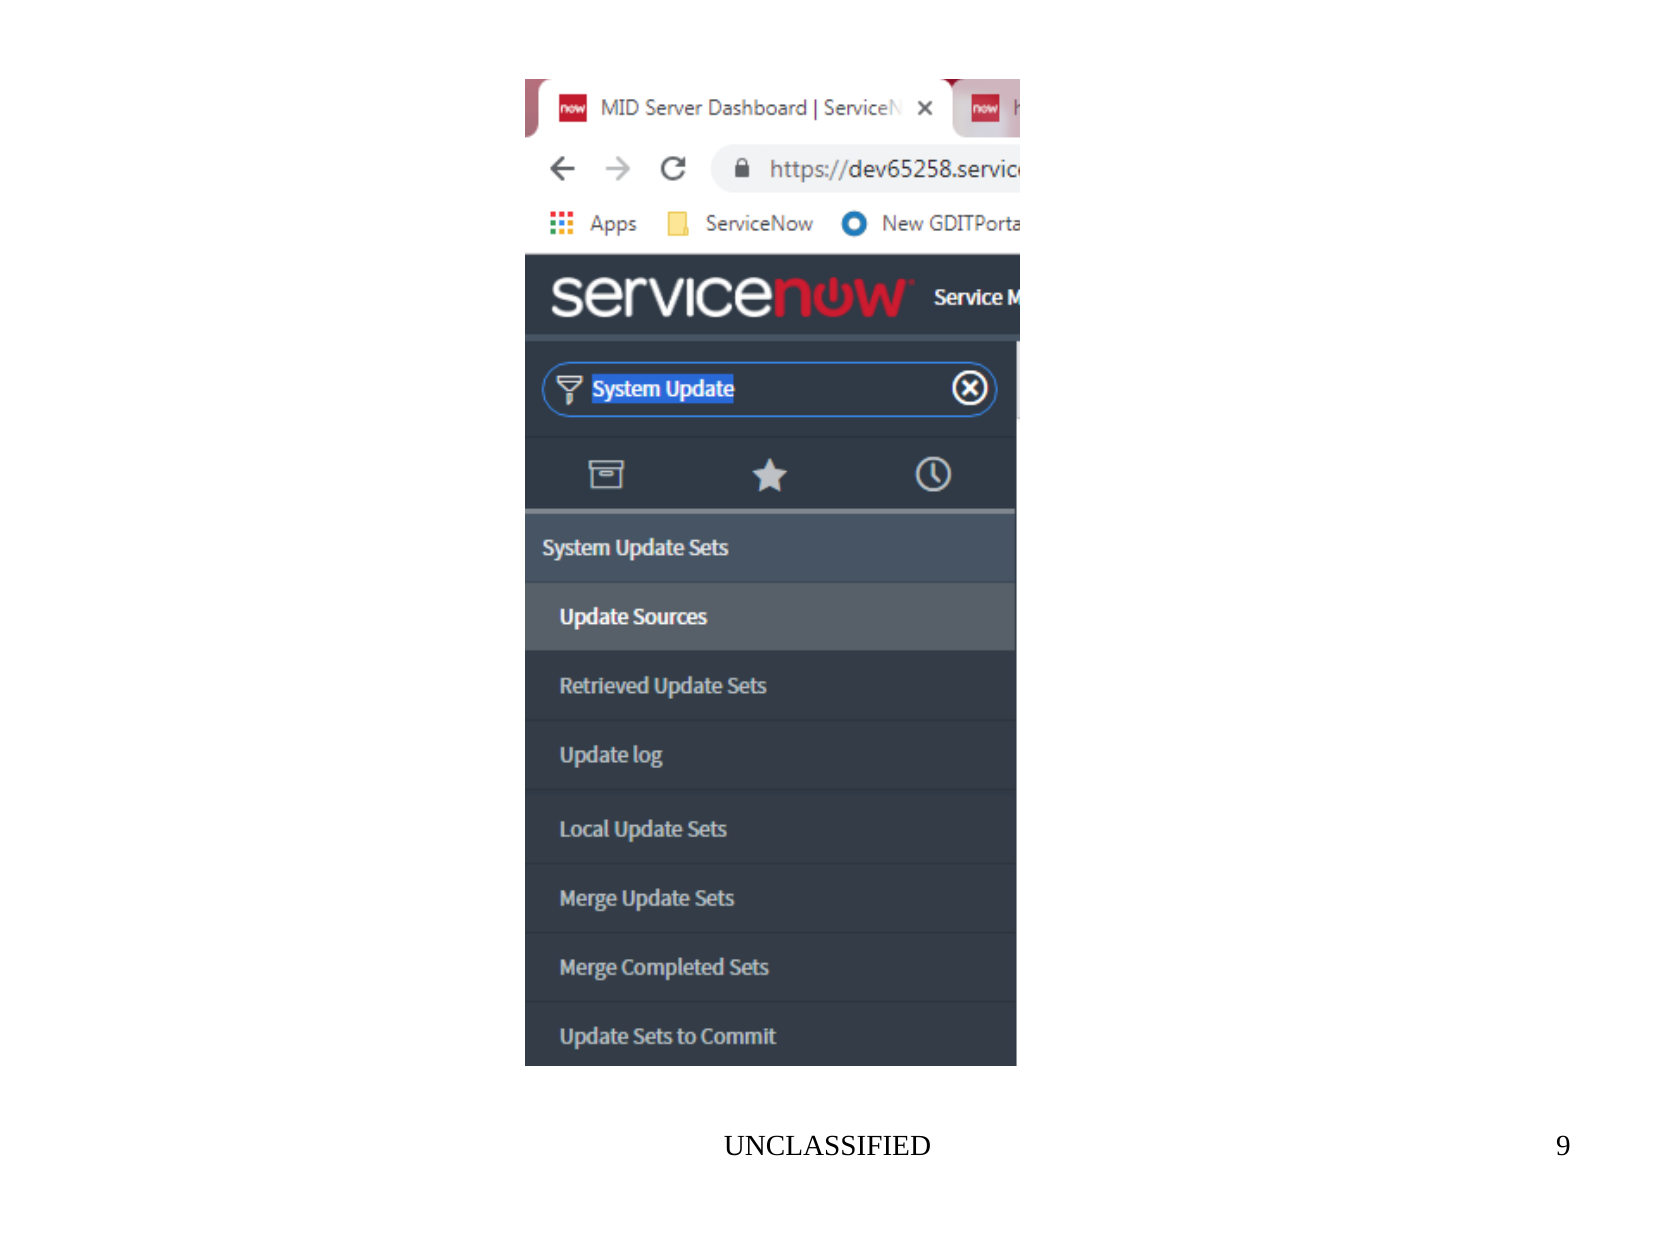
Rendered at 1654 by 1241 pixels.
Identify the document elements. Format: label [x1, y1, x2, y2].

picture [525, 79, 1021, 1066]
